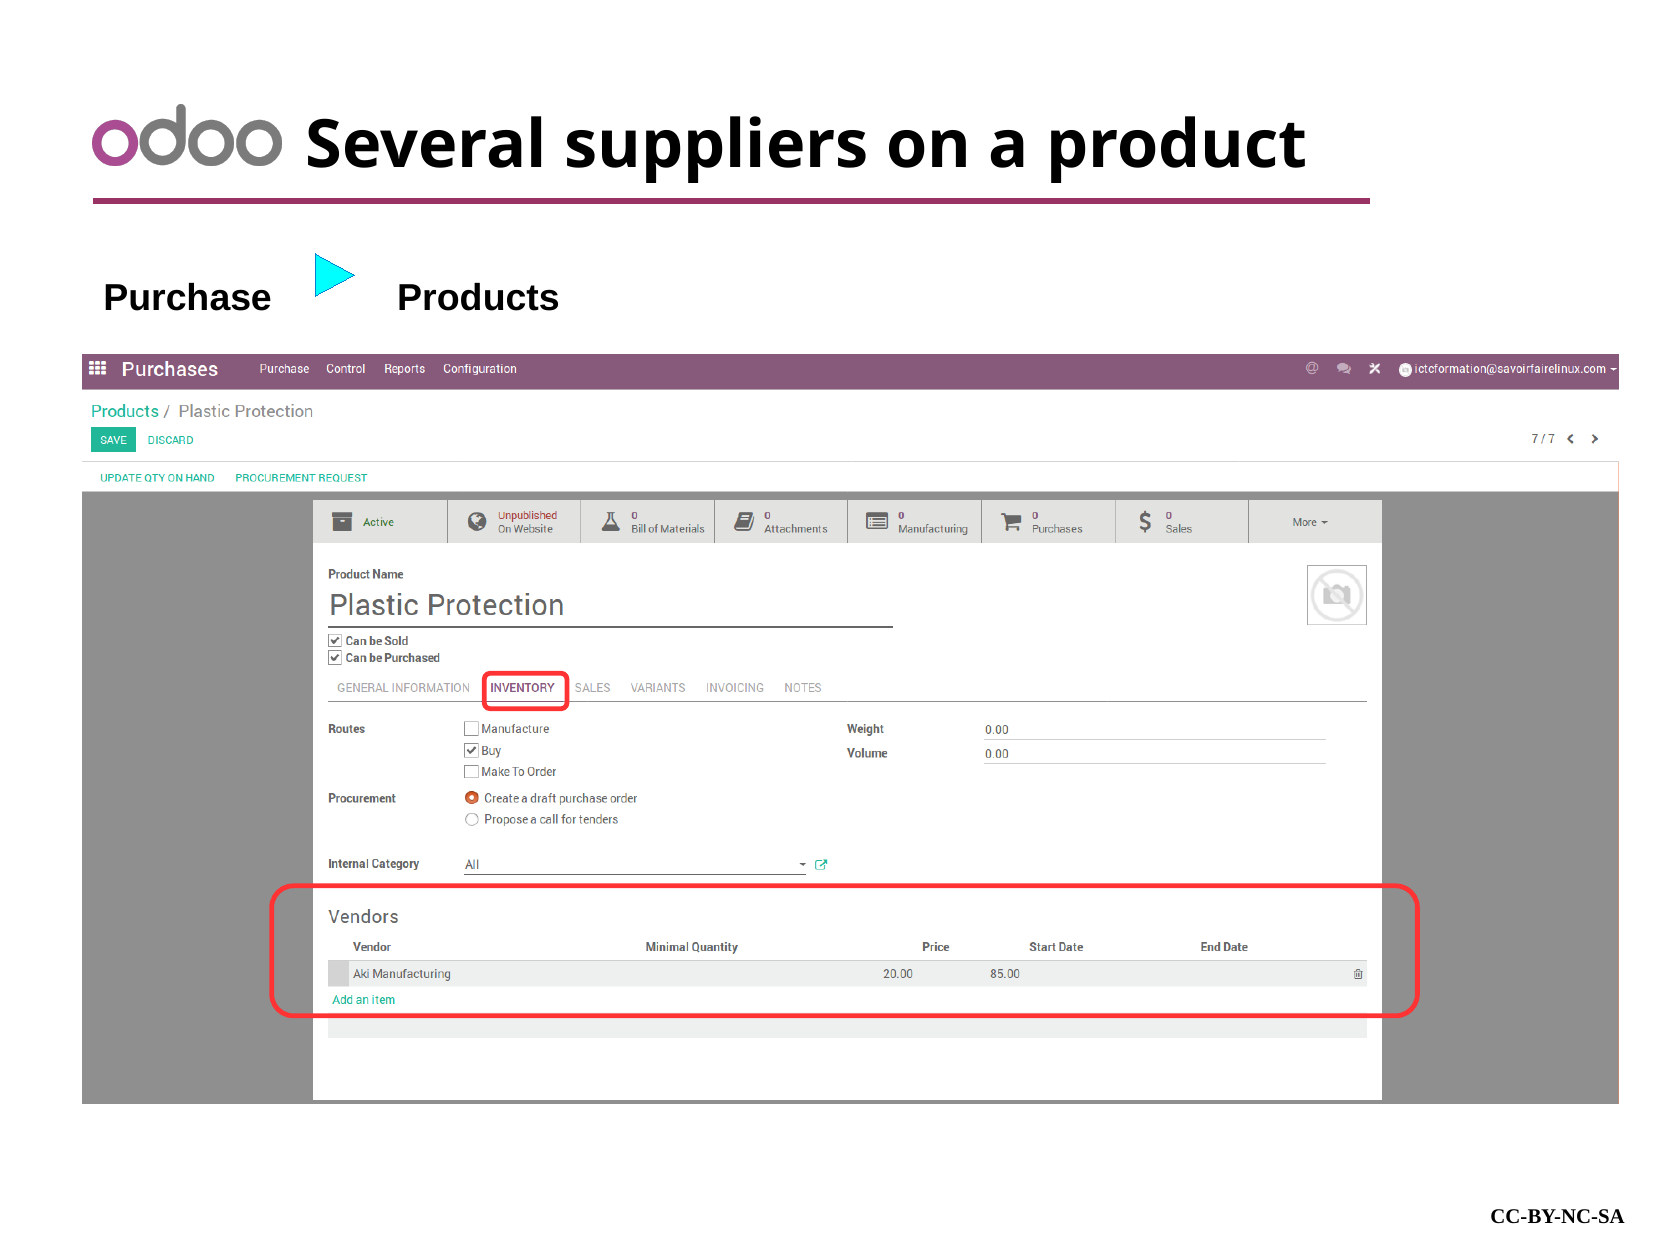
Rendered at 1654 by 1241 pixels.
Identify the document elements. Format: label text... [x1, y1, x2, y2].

picture [92, 104, 282, 166]
text_box [315, 253, 355, 297]
text_box [271, 885, 1418, 1016]
text_box Purchase Products [53, 248, 1495, 1241]
picture [82, 354, 1619, 1104]
text_box [484, 673, 567, 709]
title Several suppliers on a product [305, 37, 1568, 245]
